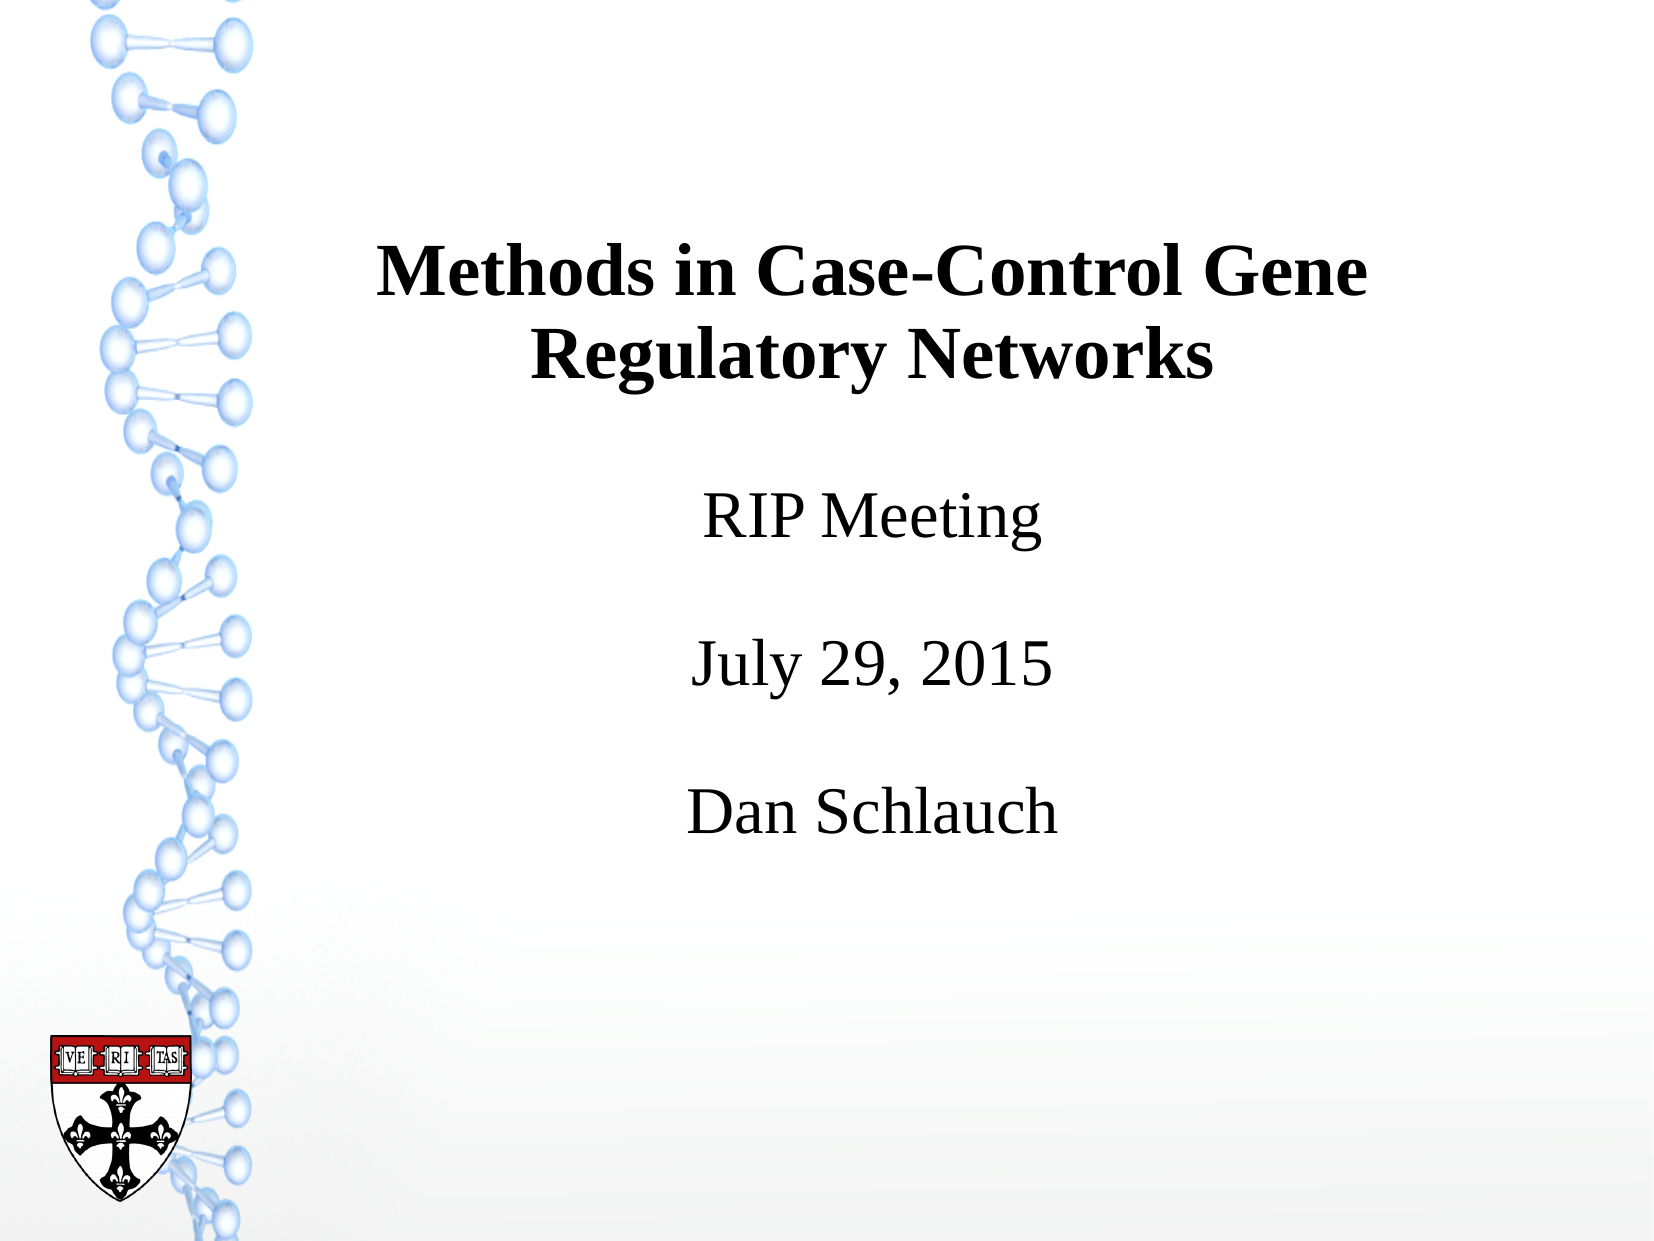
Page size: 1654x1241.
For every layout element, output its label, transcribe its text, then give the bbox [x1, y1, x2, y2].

picture [0, 0, 1654, 1241]
subtitle Methods in Case-Control Gene Regulatory Networks RIP Meeting July 29, 2015 Dan Schlauch [289, 228, 1457, 1071]
